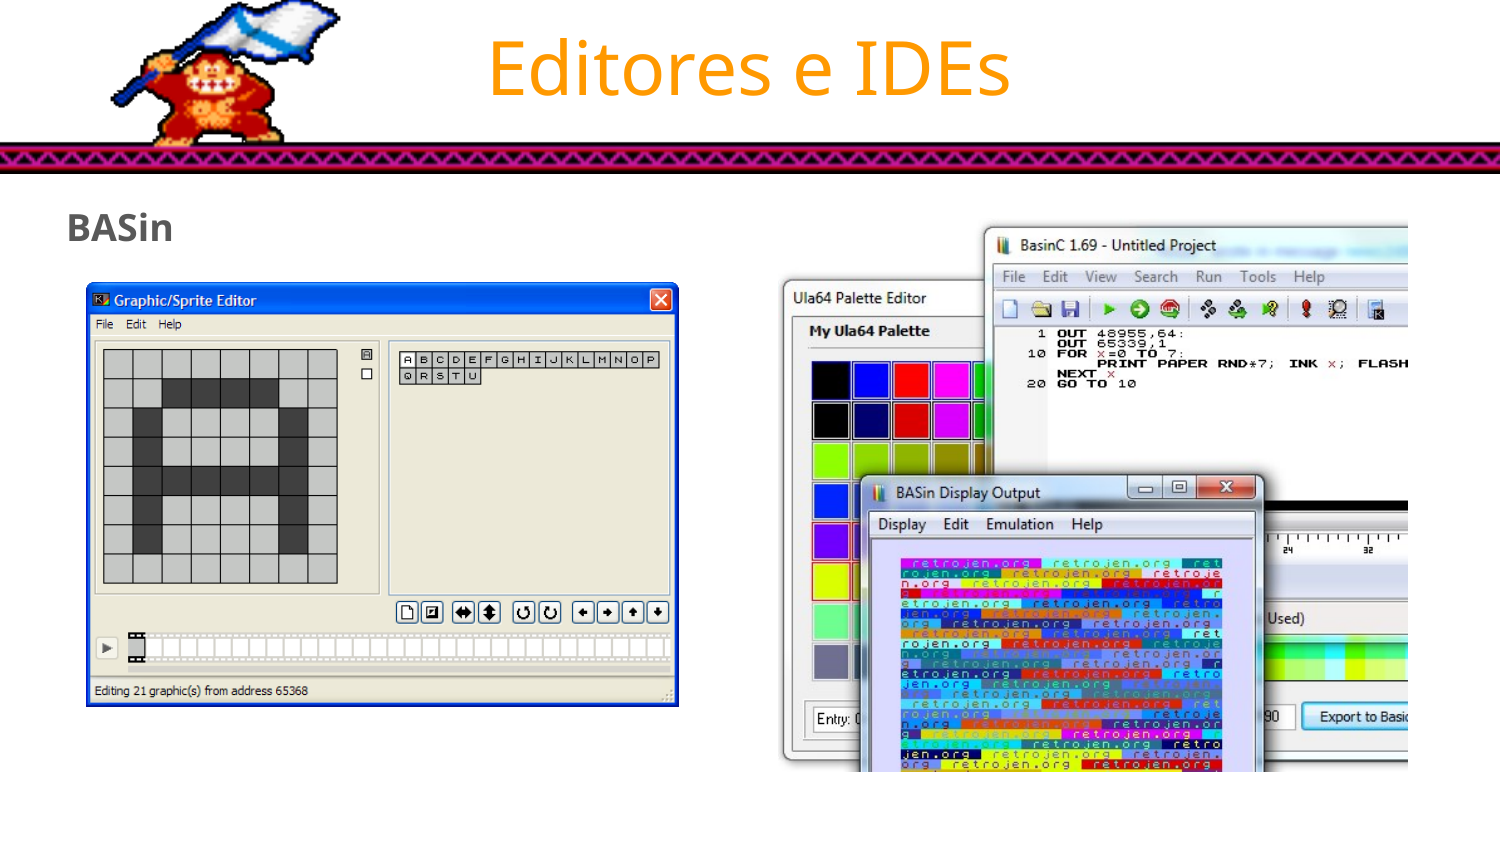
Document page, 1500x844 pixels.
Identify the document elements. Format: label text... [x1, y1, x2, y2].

title Editores e IDEs [471, 18, 1315, 112]
picture [778, 218, 1408, 772]
list BASin [51, 189, 1449, 777]
picture [86, 282, 679, 707]
picture [0, 0, 1500, 174]
